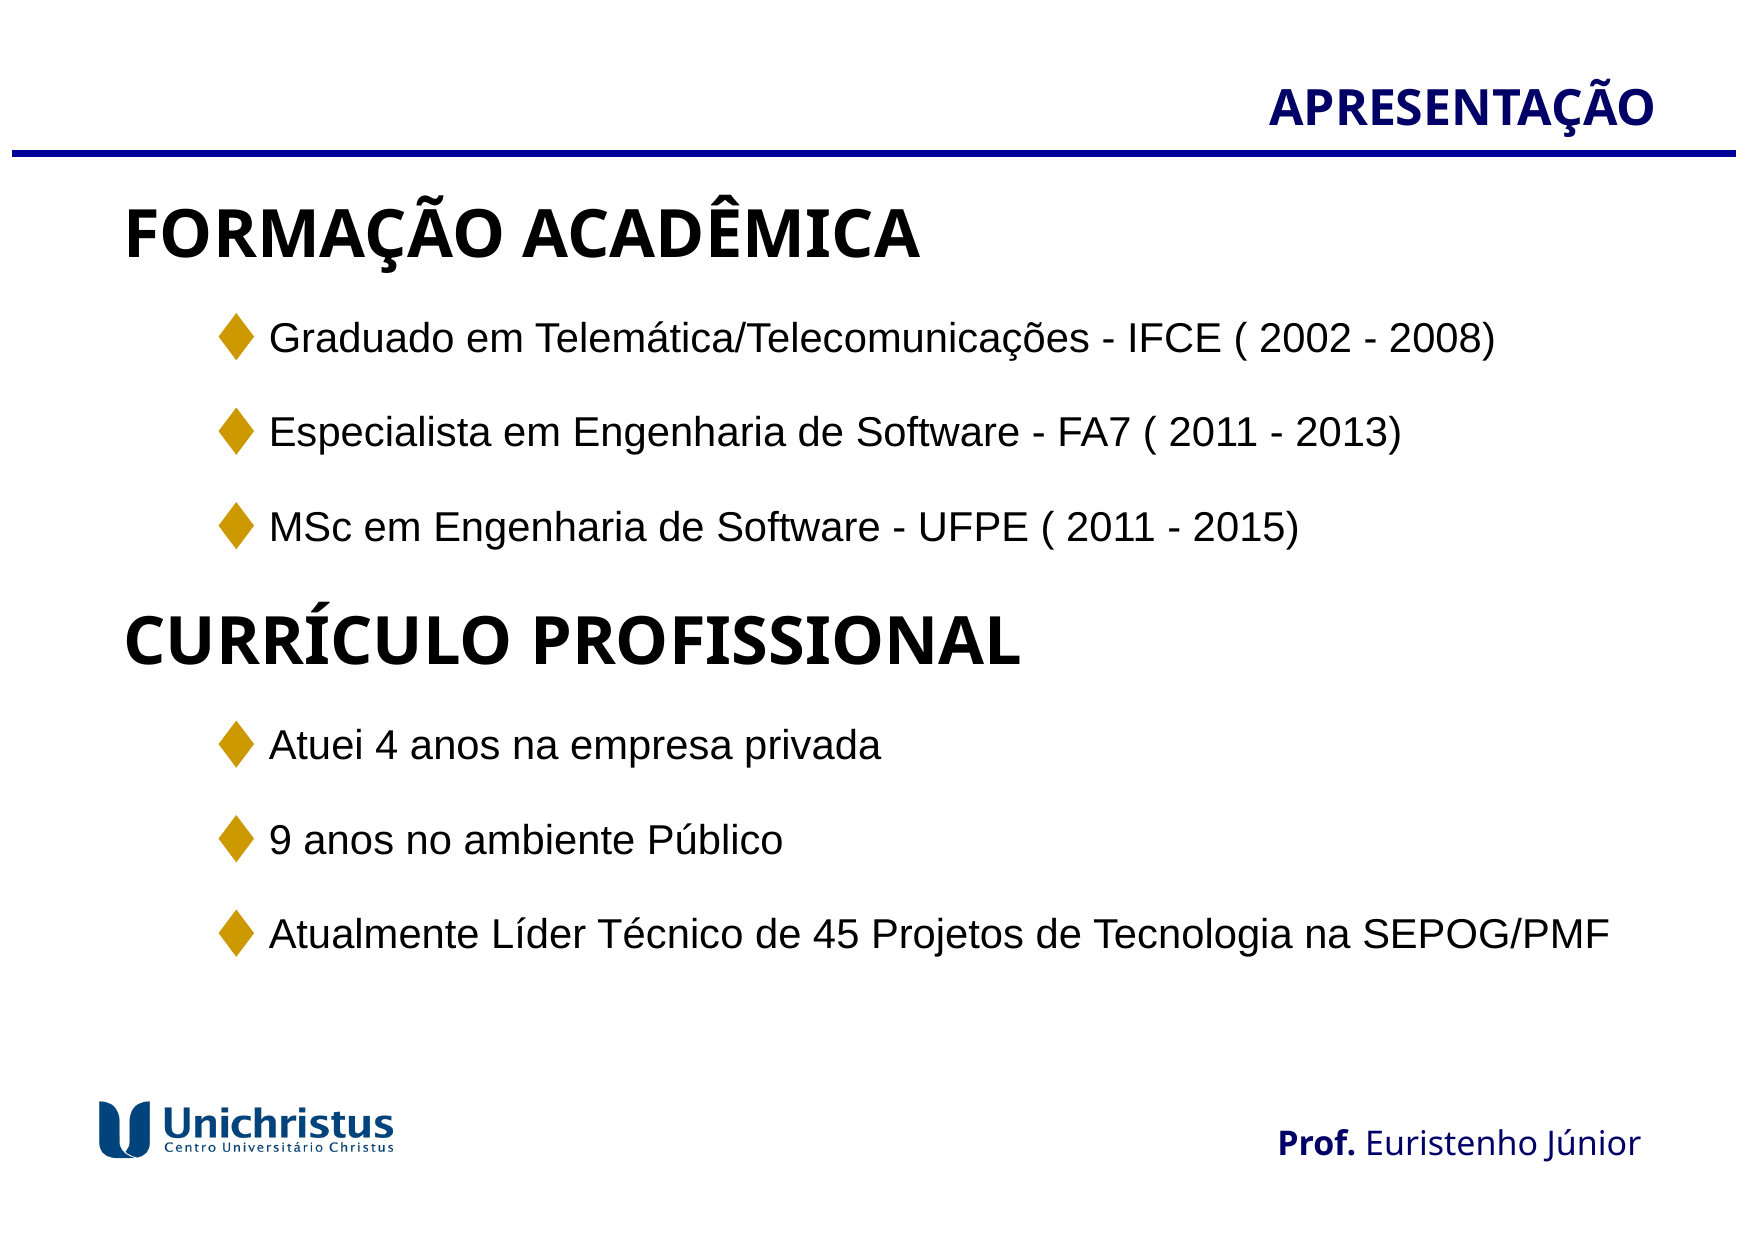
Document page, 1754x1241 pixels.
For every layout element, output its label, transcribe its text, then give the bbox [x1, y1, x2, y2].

text_box Atualmente Líder Técnico de 45 Projetos de Tecnologia na SEPOG/PMF [253, 903, 1626, 965]
text_box CURRÍCULO PROFISSIONAL [108, 586, 1078, 715]
text_box [218, 312, 253, 361]
text_box APRESENTAÇÃO [1254, 64, 1697, 150]
text_box [218, 815, 253, 863]
text_box MSc em Engenharia de Software - UFPE ( 2011 - 2015) [253, 496, 1316, 558]
text_box APRESENTAÇÃO [1254, 157, 1697, 165]
text_box Prof. Euristenho Júnior [1262, 1111, 1695, 1167]
text_box [218, 909, 253, 957]
text_box [218, 502, 253, 550]
text_box [218, 407, 253, 455]
text_box FORMAÇÃO ACADÊMICA [108, 178, 989, 308]
text_box Graduado em Telemática/Telecomunicações - IFCE ( 2002 - 2008) [253, 307, 1511, 369]
text_box Especialista em Engenharia de Software - FA7 ( 2011 - 2013) [253, 401, 1418, 463]
text_box 9 anos no ambiente Público [253, 809, 799, 871]
picture [94, 1098, 398, 1160]
text_box Atuei 4 anos na empresa privada [253, 714, 897, 776]
text_box [218, 720, 253, 768]
